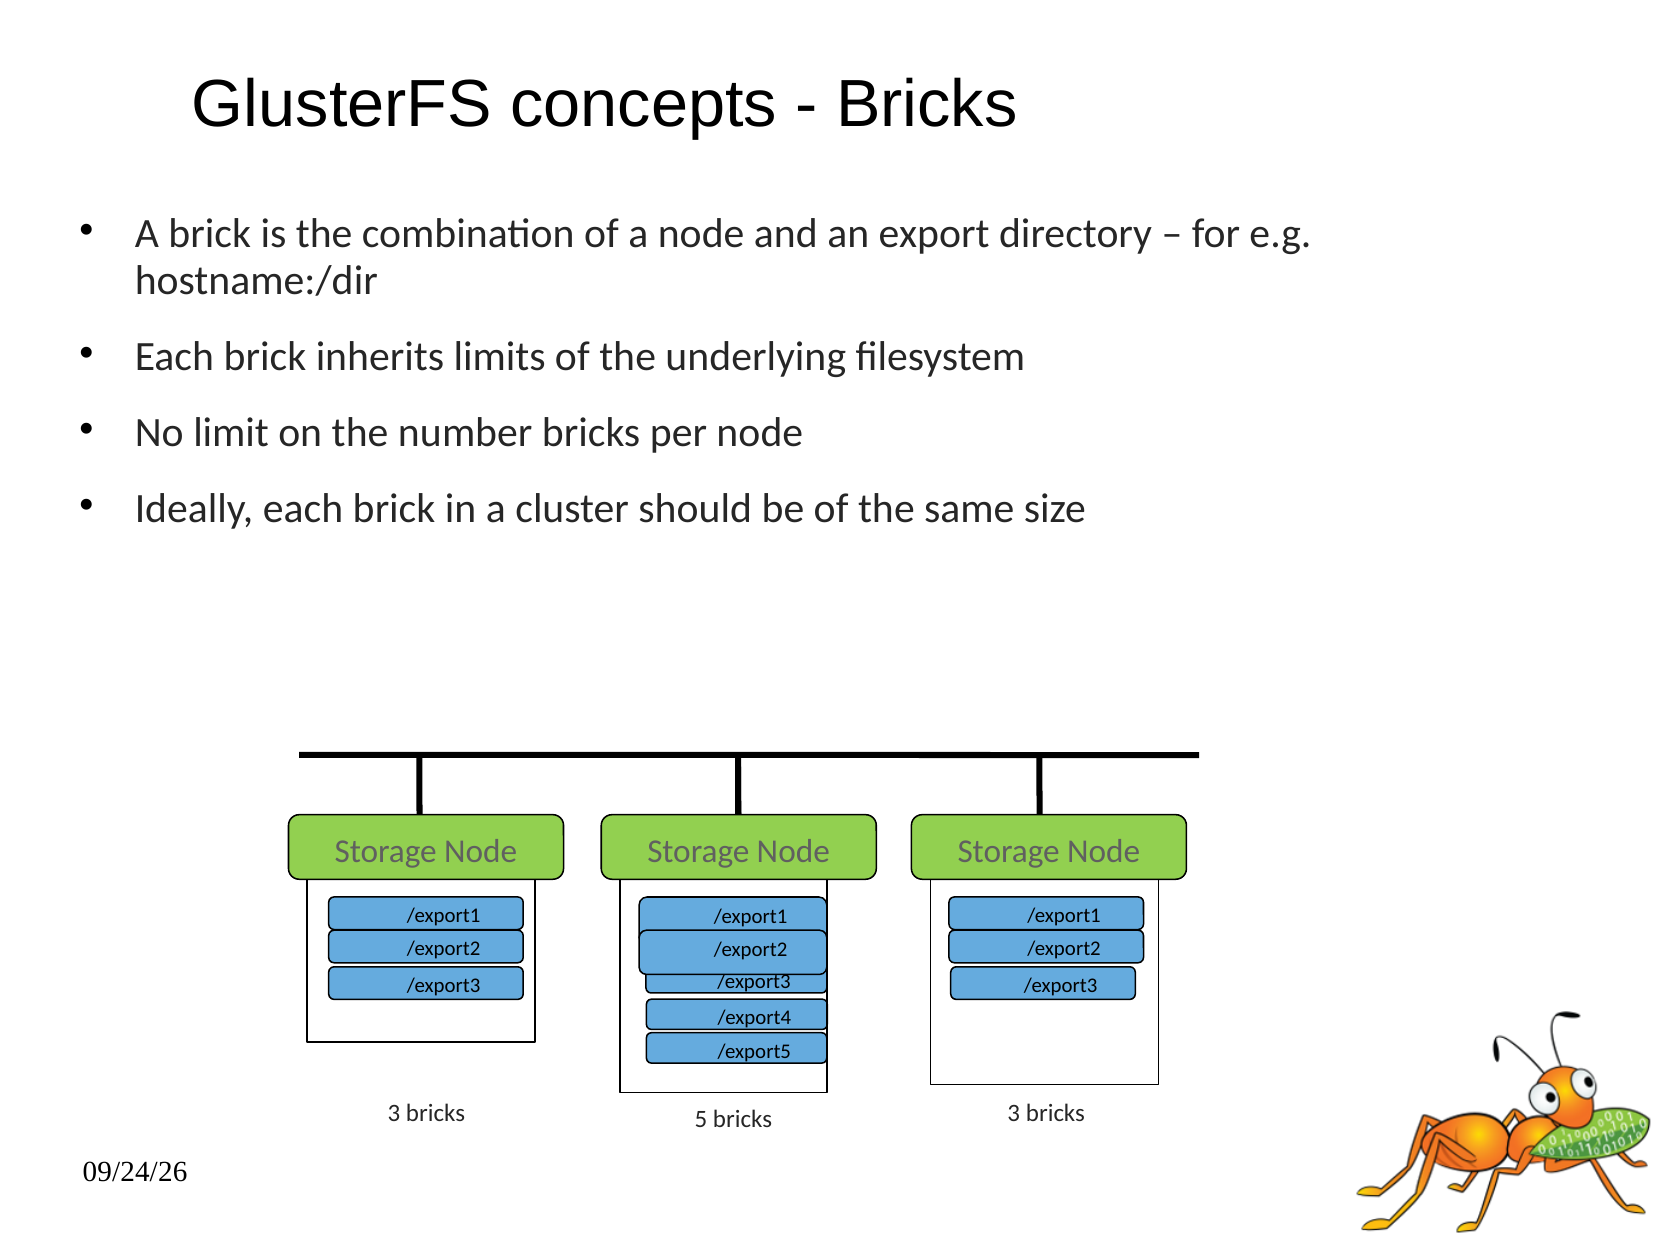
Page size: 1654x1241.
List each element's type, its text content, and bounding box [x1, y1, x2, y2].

text_box /export5 [646, 1032, 826, 1064]
text_box Storage Node [601, 814, 877, 880]
text_box 5 bricks [620, 1097, 846, 1141]
text_box 3 bricks [933, 1091, 1159, 1135]
text_box /export2 [948, 930, 1144, 963]
text_box /export3 [328, 966, 524, 1000]
text_box Storage Node [288, 814, 564, 880]
text_box Storage Node [911, 814, 1187, 880]
text_box /export2 [328, 930, 524, 963]
picture [1353, 1009, 1654, 1235]
text_box /export1 [948, 896, 1144, 930]
text_box /export3 [950, 966, 1136, 1000]
text_box /export1 [328, 896, 524, 930]
text_box /export1 [639, 896, 826, 934]
text_box /export4 [646, 999, 826, 1030]
text_box /export3 [645, 972, 826, 993]
text_box GlusterFS concepts - Bricks [88, 59, 1123, 149]
list A brick is the combination of a node and an export directory – for e.g. hostname:/dir Each brick inherits limits of the underlying filesystem No limit on the number bricks per node Ideally, each brick in a cluster should be of the same size [79, 206, 1565, 562]
text_box 3 bricks [313, 1091, 539, 1135]
text_box /export2 [639, 930, 826, 975]
text_box [147, 0, 1653, 168]
